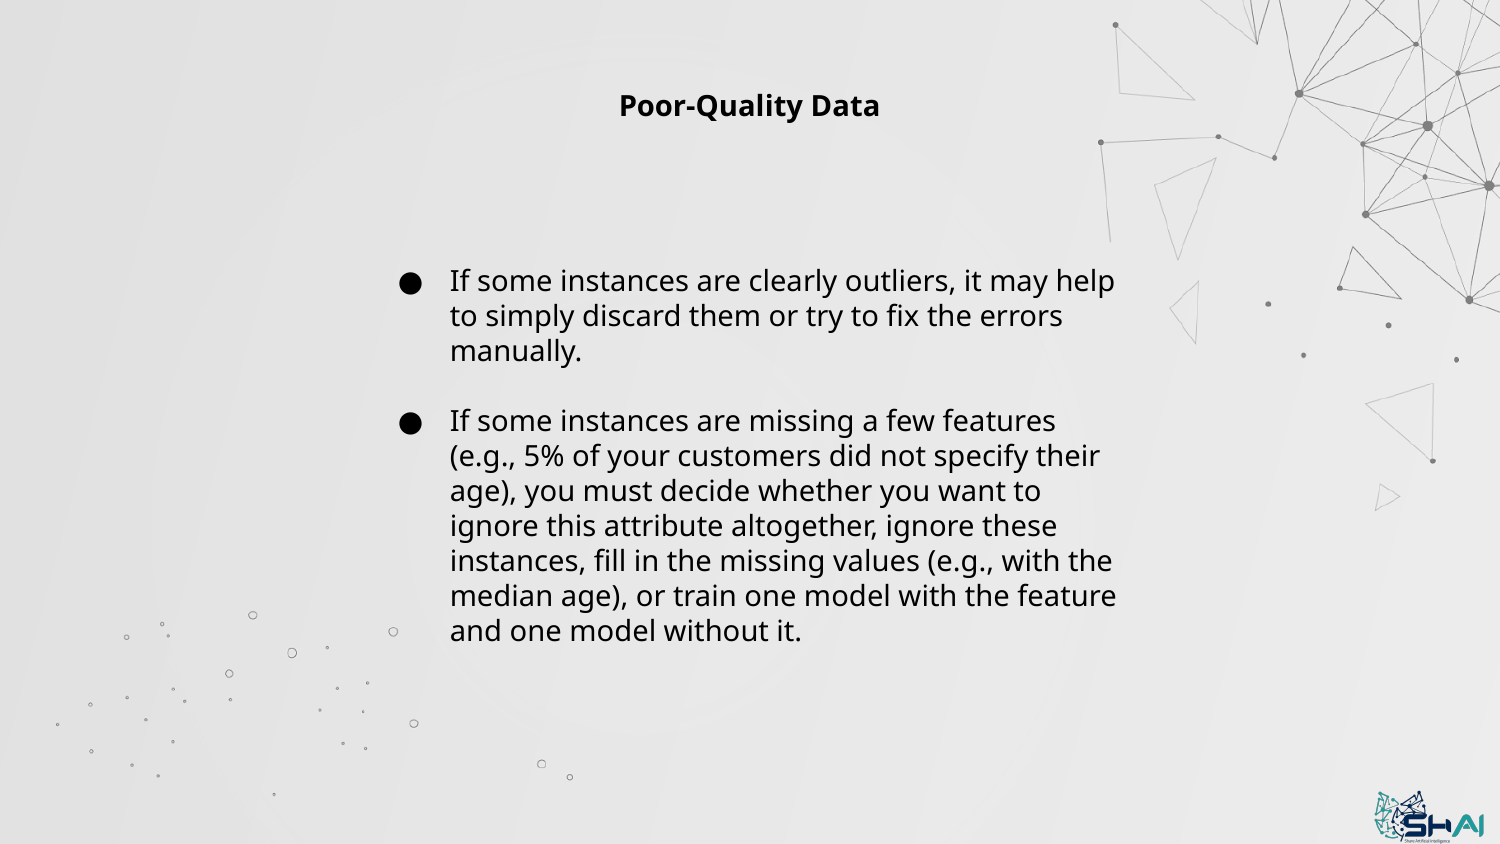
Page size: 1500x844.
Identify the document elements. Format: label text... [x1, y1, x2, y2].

text_box Poor-Quality Data [472, 71, 1028, 137]
picture [0, 0, 1500, 844]
text_box If some instances are clearly outliers, it may help to simply discard them or try to fix the errors manually. If some instances are missing a few features (e.g., 5% of your customers did not specify their age), you must decide whether you want to ignore this attribute altogether, ignore these instances, fill in the missing values (e.g., with the median age), or train one model with the feature and one model without it. [359, 247, 1141, 663]
